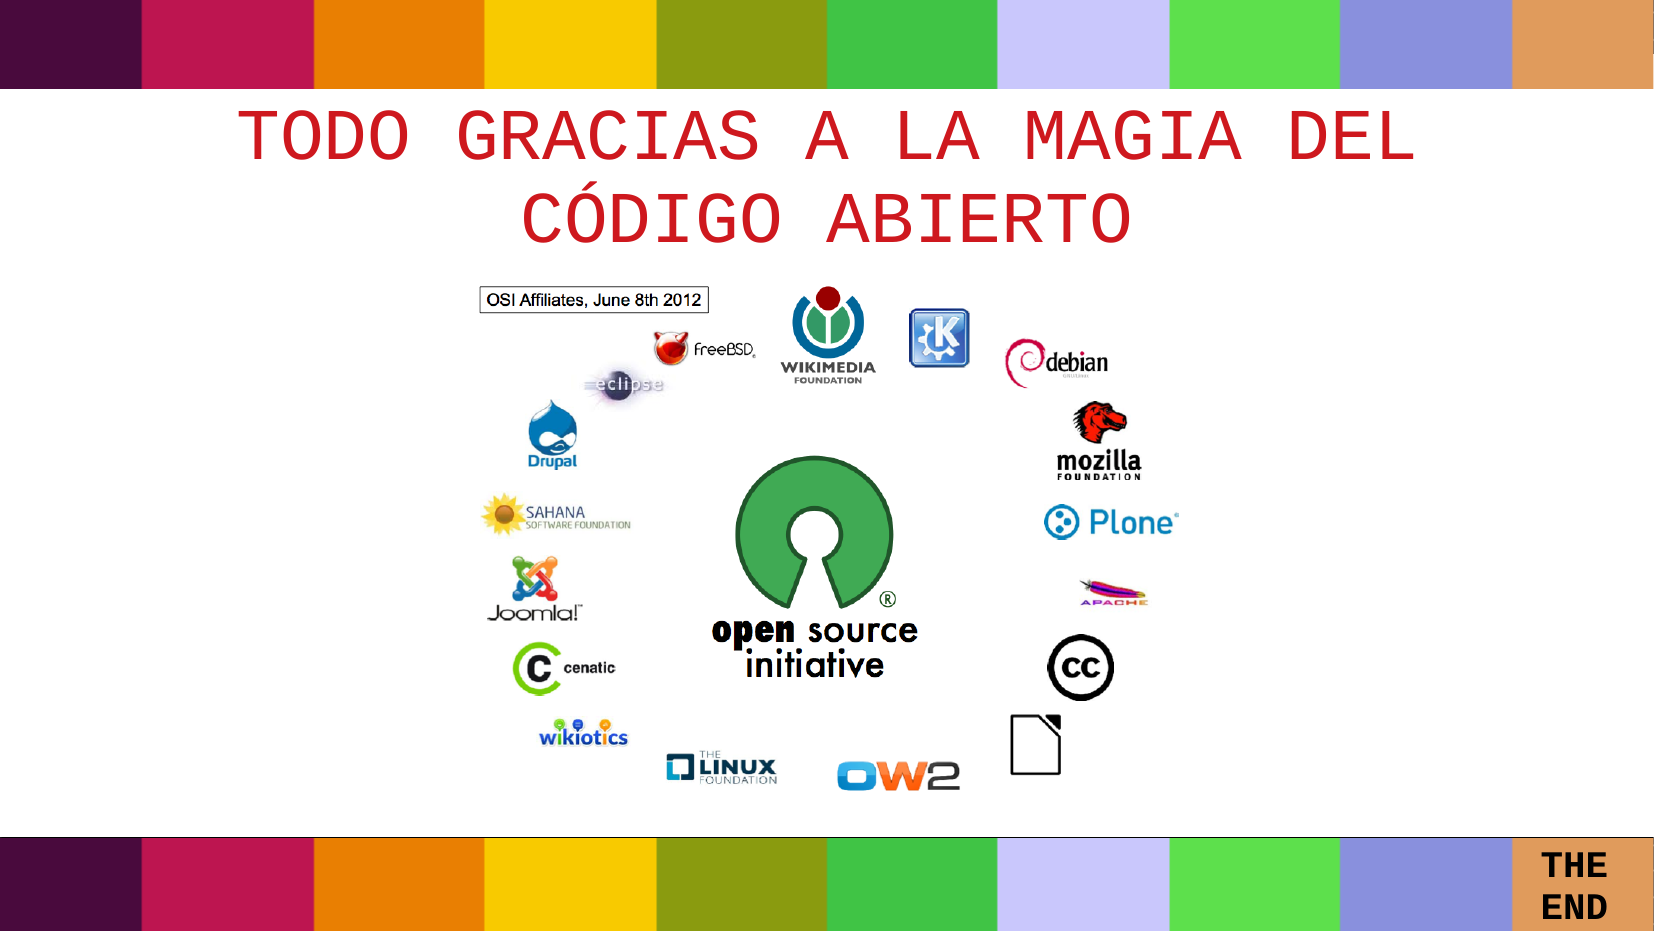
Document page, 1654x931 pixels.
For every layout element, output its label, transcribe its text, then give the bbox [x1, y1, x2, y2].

text_box TODO GRACIAS A LA MAGIA DEL CÓDIGO ABIERTO [156, 91, 1498, 272]
text_box THE END [1525, 838, 1636, 931]
picture [455, 256, 1199, 815]
picture [0, 837, 1654, 931]
picture [0, 0, 1654, 89]
